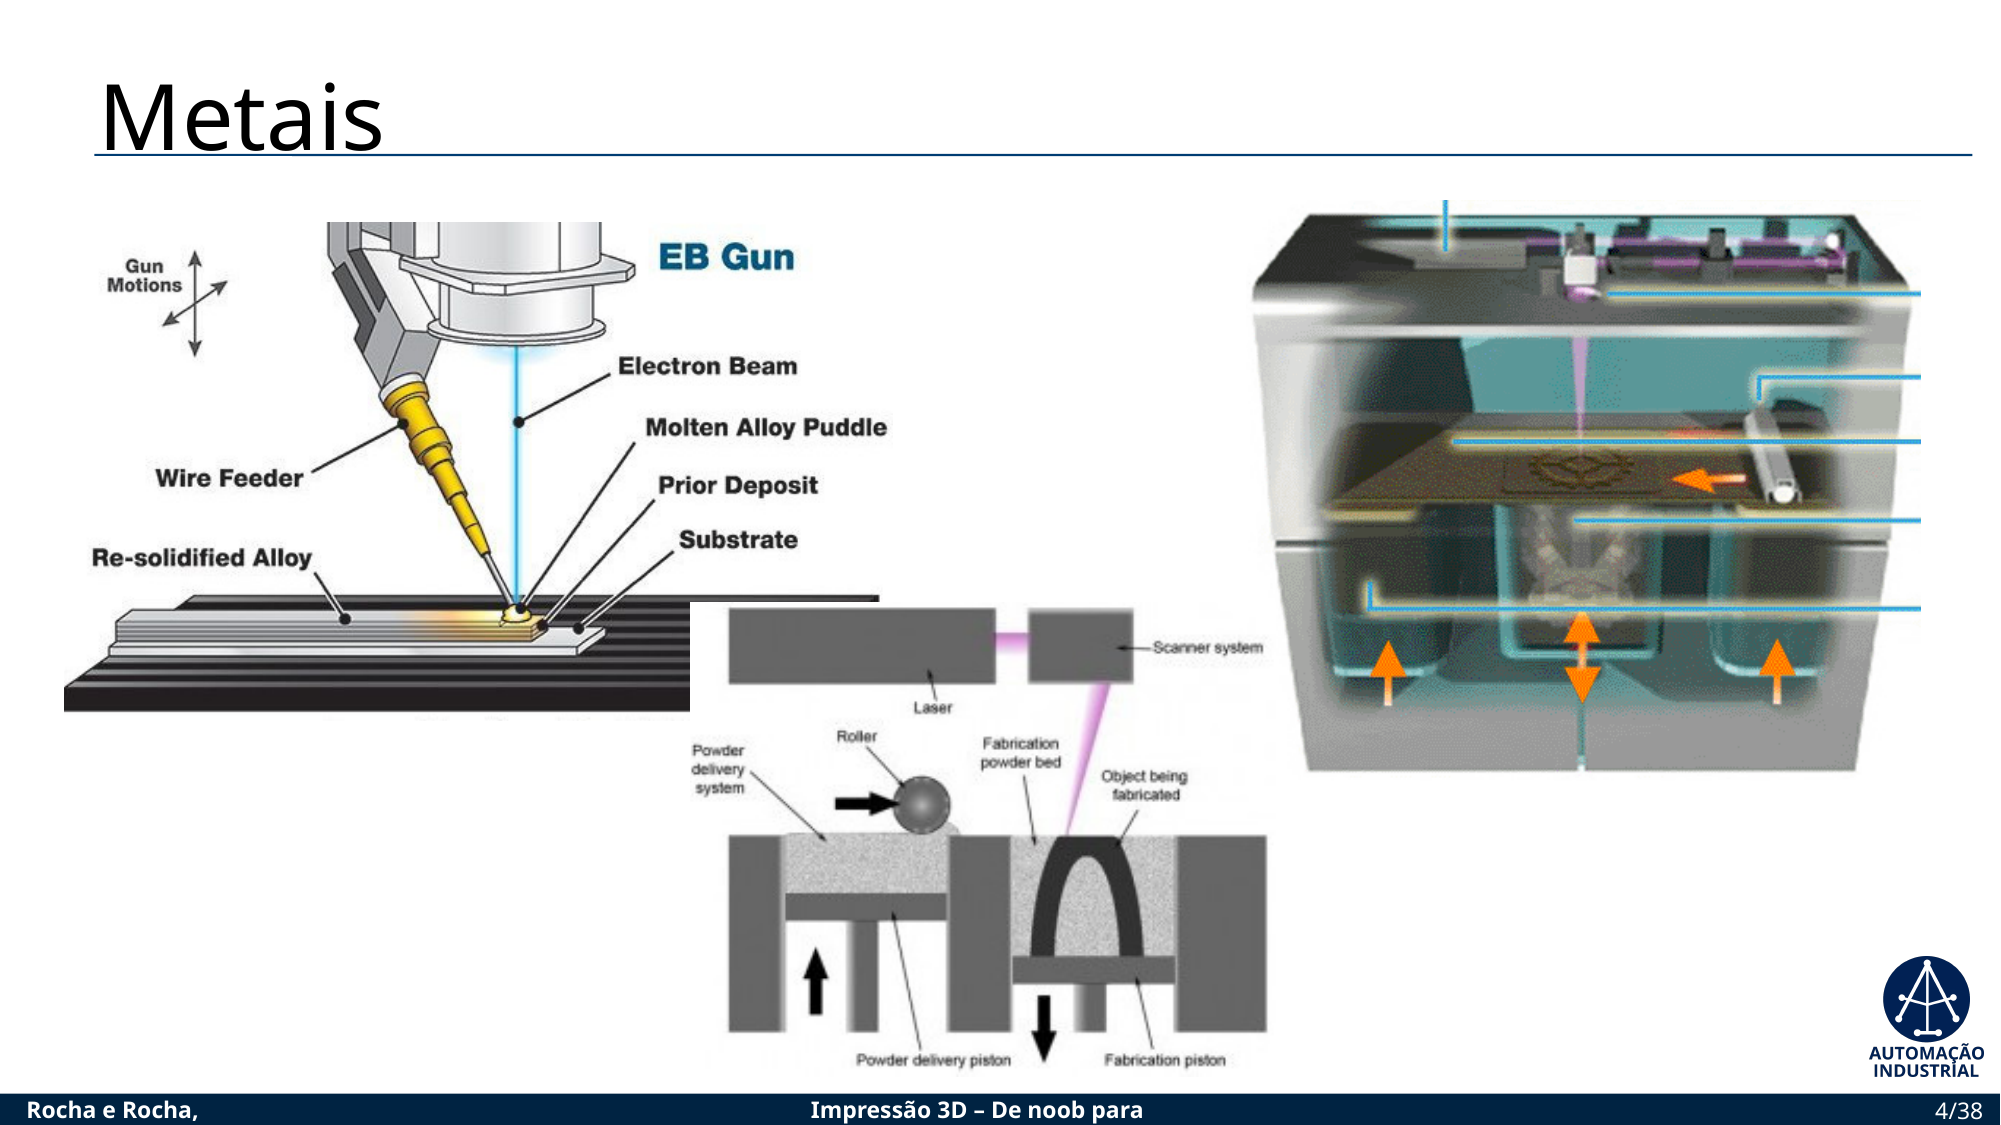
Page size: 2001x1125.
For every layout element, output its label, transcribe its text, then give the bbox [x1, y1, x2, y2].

picture [1869, 956, 1984, 1077]
text_box Metais [84, 12, 1809, 230]
picture [64, 200, 1921, 1078]
